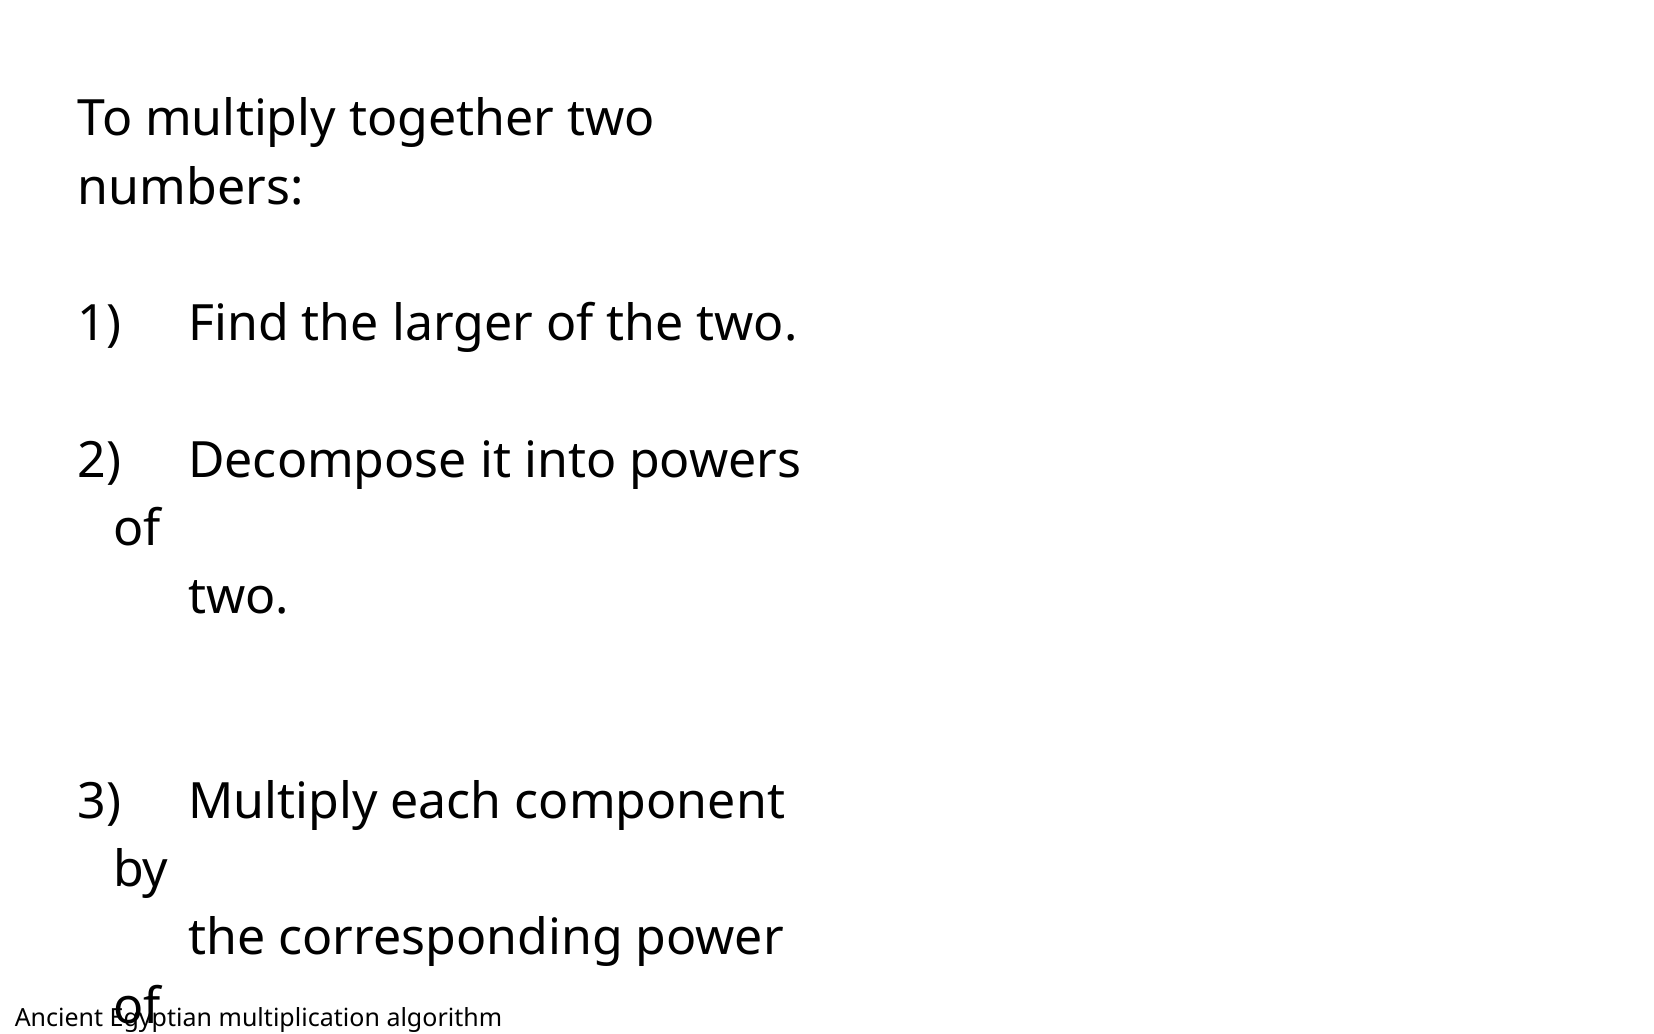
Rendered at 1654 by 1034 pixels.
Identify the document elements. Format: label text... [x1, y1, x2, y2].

text_box Ancient Egyptian multiplication algorithm [0, 992, 713, 1034]
text_box To multiply together two numbers: Find the larger of the two. Decompose it into powers of two. Multiply each component by the corresponding power of two. Add these together to find the multiple. [63, 75, 851, 976]
